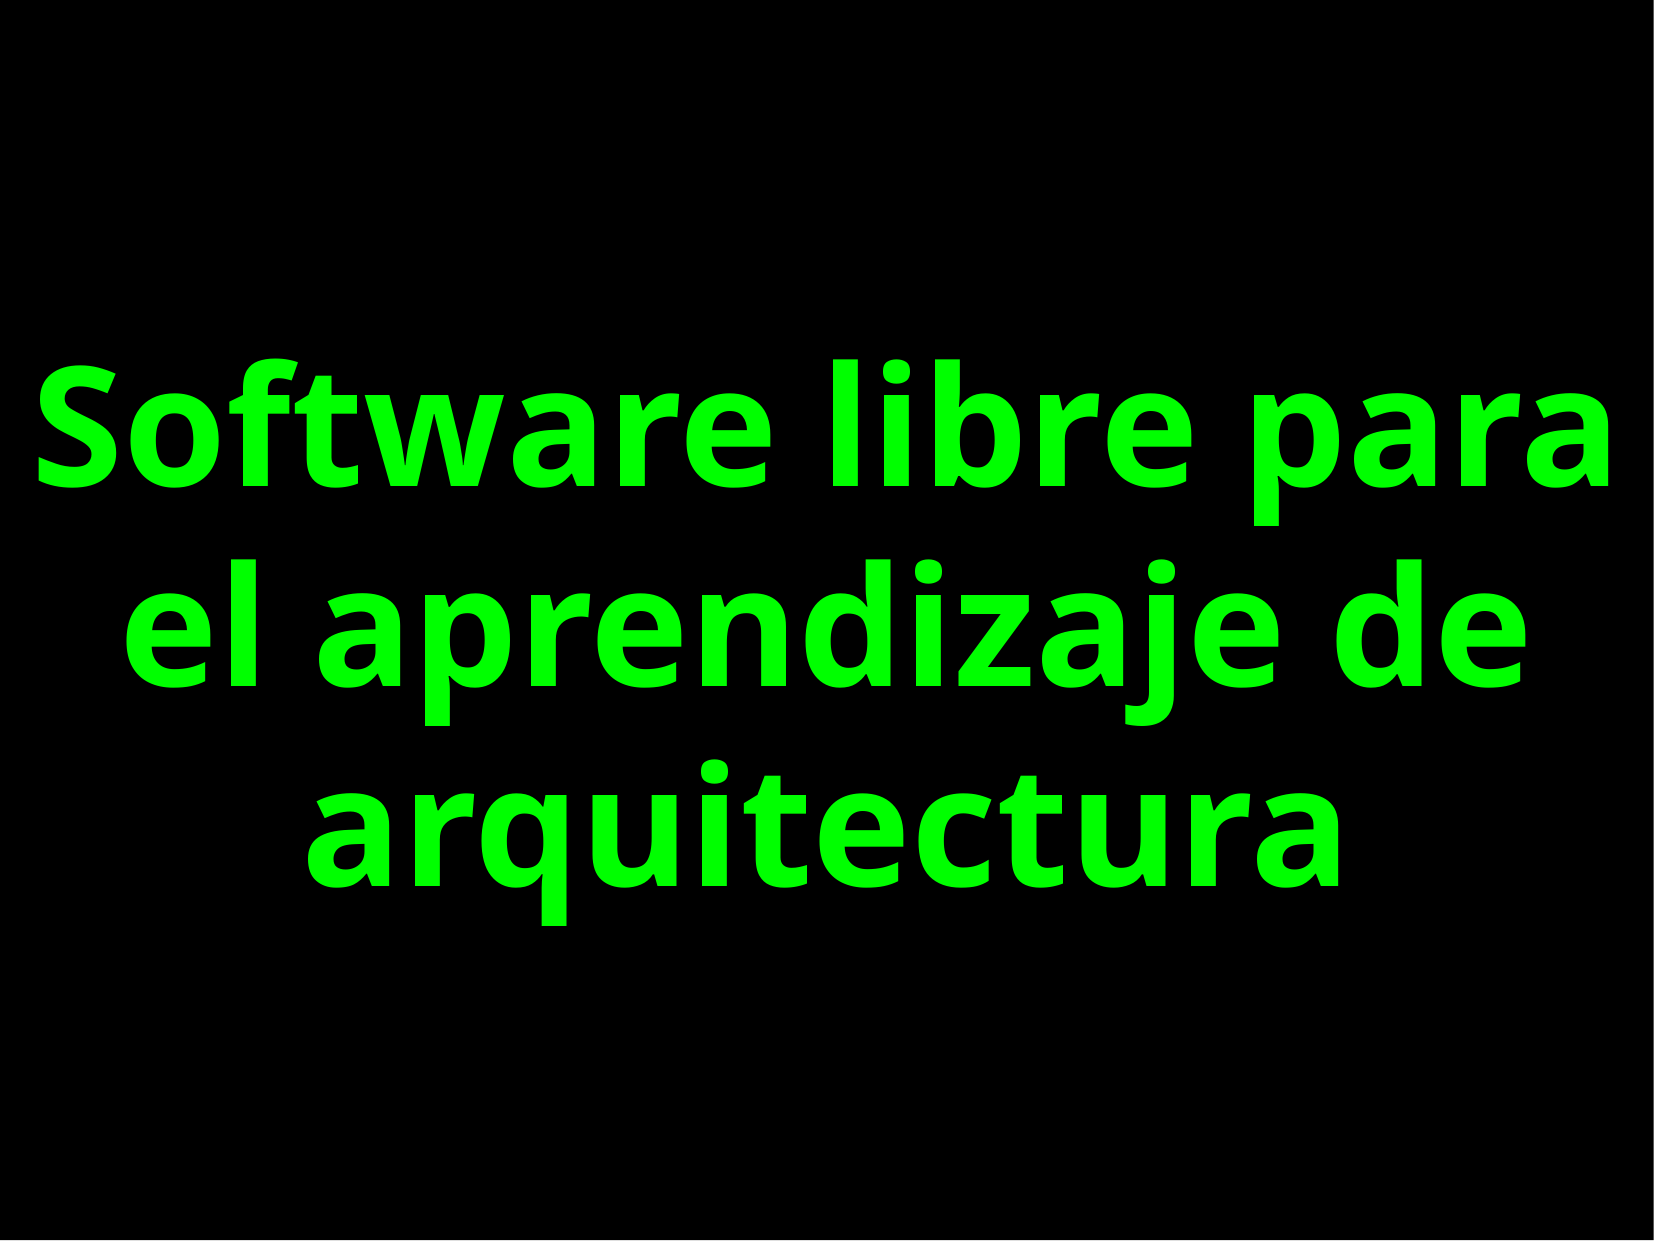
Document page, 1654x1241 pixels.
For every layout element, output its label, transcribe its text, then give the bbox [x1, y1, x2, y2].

list Software libre para el aprendizaje de arquitectura [0, 0, 1654, 1241]
